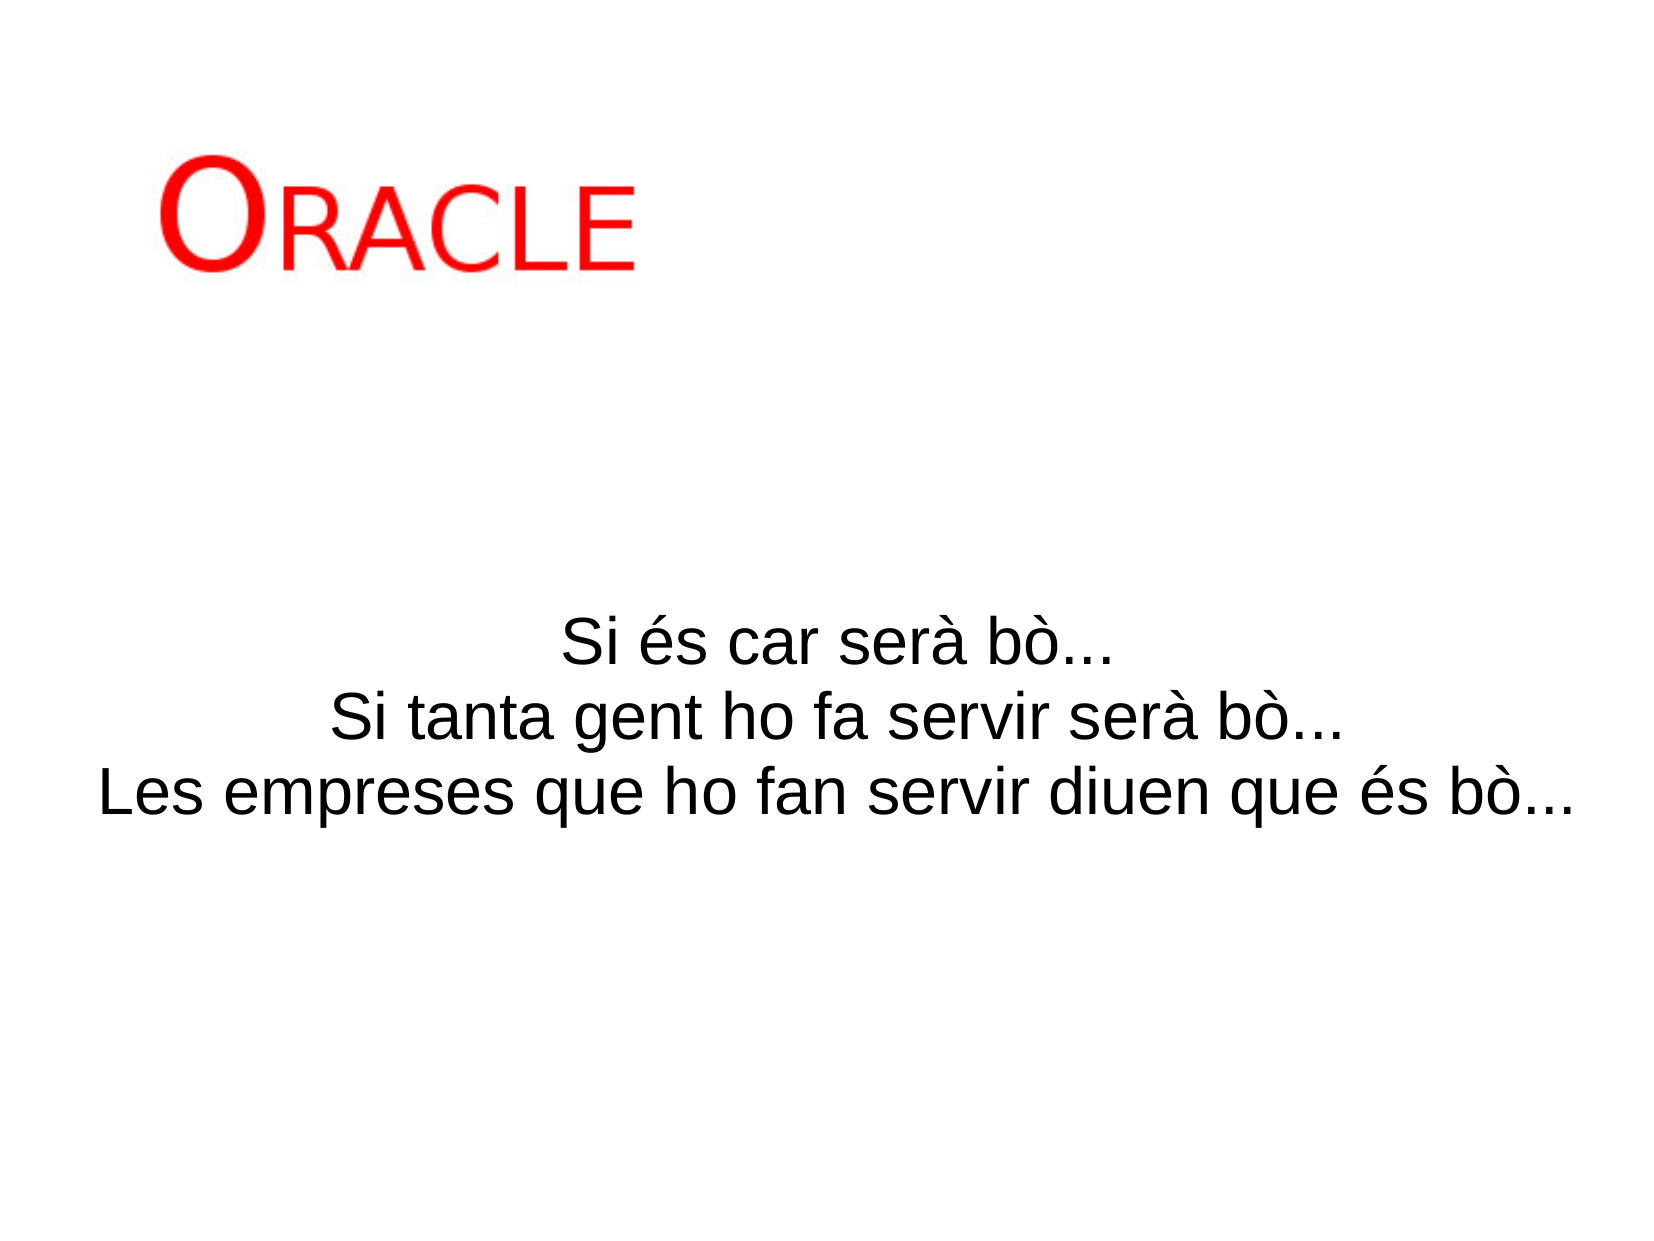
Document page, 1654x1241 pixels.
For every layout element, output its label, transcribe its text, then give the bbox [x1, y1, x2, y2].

text_box Si és car serà bò... Si tanta gent ho fa servir serà bò... Les empreses que ho fan servir diuen que és bò... [94, 236, 1583, 1197]
picture [134, 118, 697, 236]
